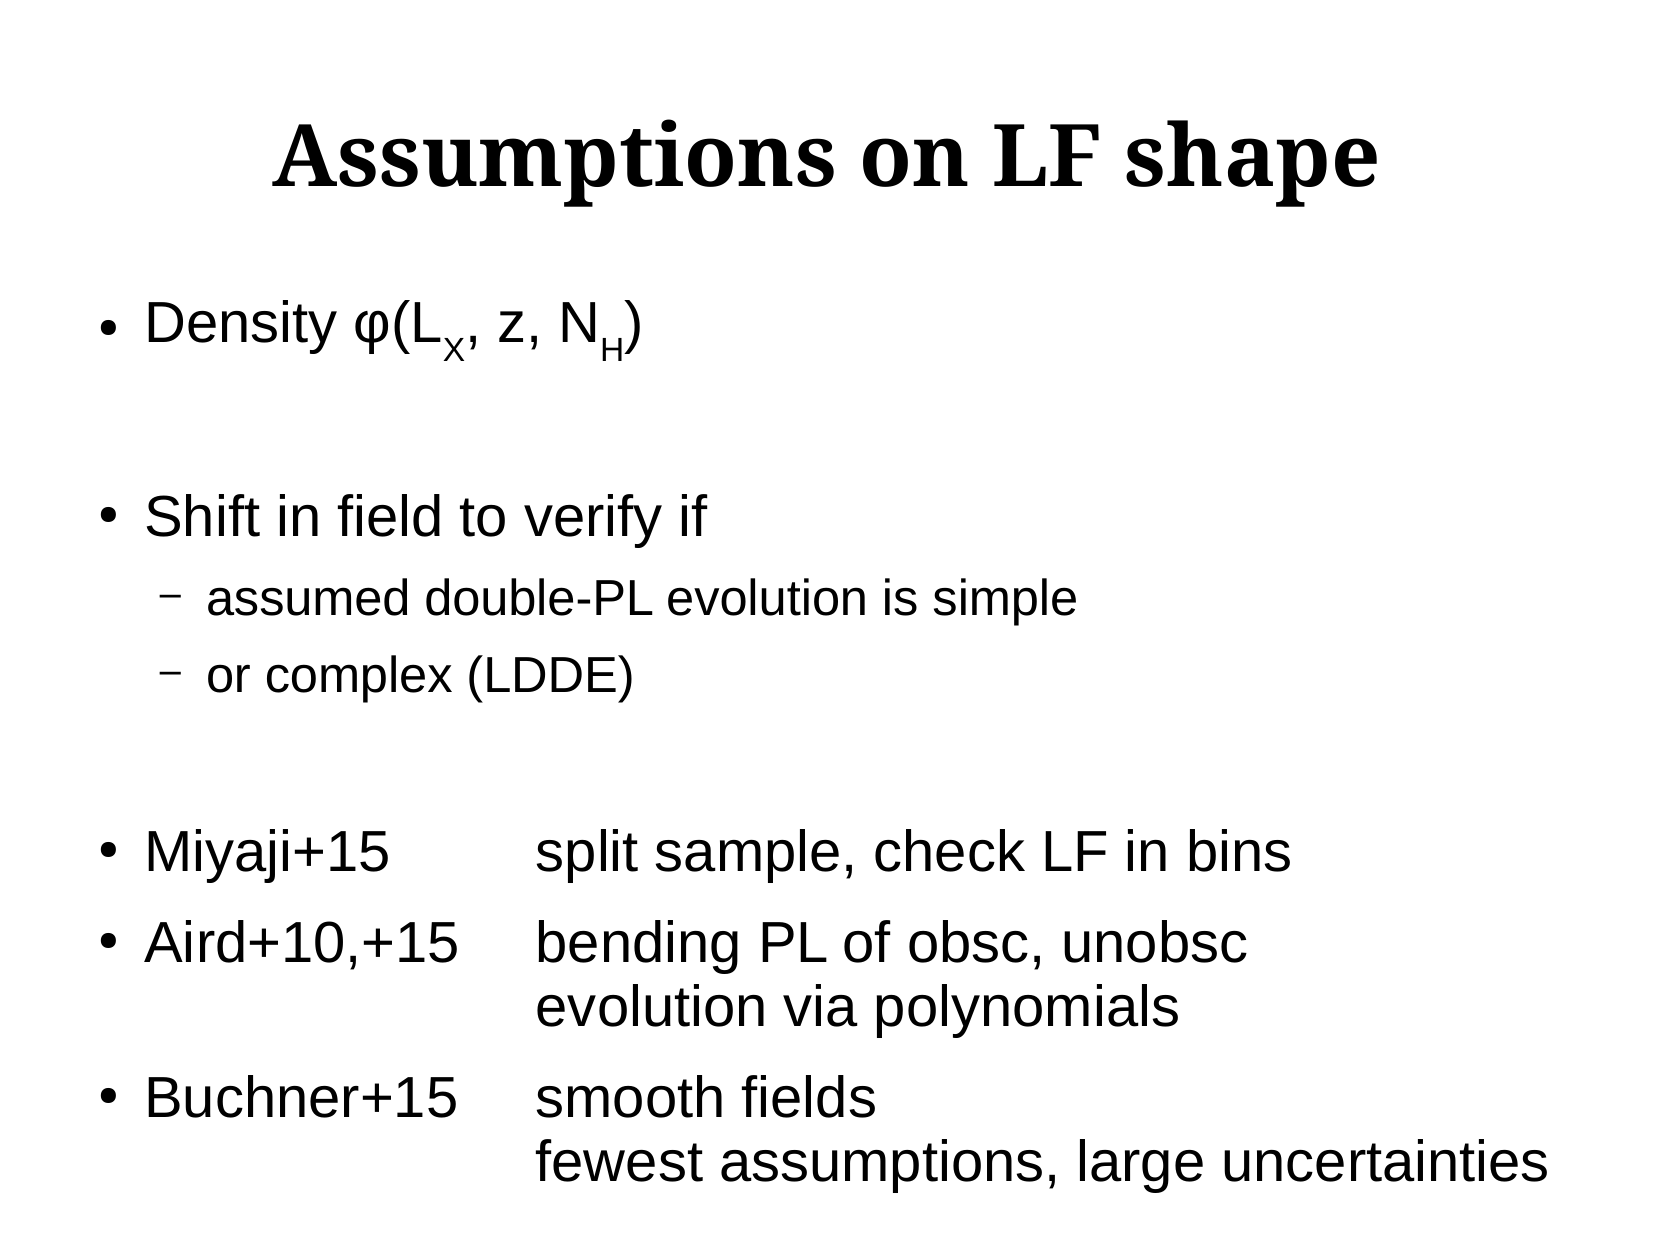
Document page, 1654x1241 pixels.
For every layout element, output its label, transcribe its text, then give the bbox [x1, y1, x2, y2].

title Assumptions on LF shape [82, 49, 1571, 257]
list Density φ(LX, z, NH) Shift in field to verify if assumed double-PL evolution is simple or complex (LDDE) Miyaji+15 split sample, check LF in bins Aird+10,+15 bending PL of obsc, unobsc evolution via polynomials Buchner+15 smooth fields fewest assumptions, large uncertainties [82, 290, 1571, 1201]
